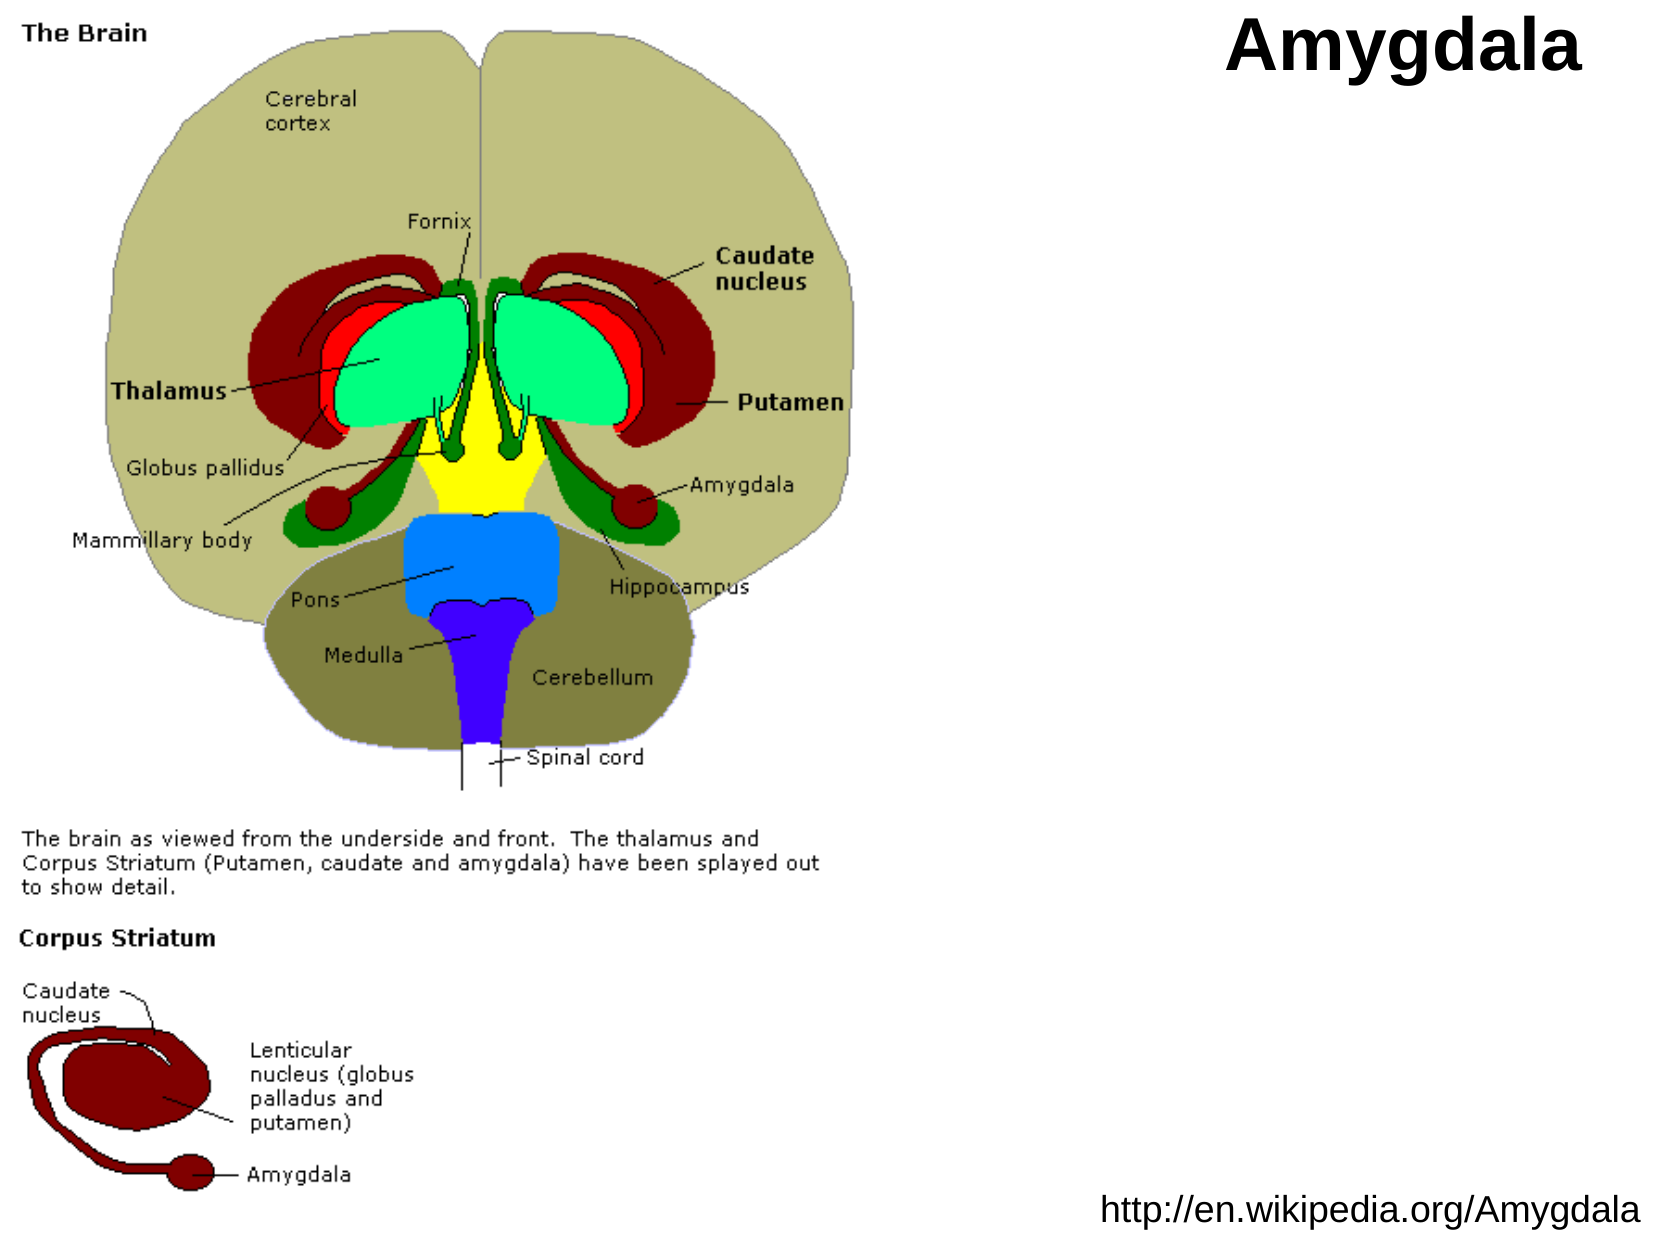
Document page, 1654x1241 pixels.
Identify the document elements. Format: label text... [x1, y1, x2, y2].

text_box http://en.wikipedia.org/Amygdala [980, 1181, 1654, 1238]
picture [0, 1, 886, 1210]
title Amygdala [94, 0, 1583, 148]
